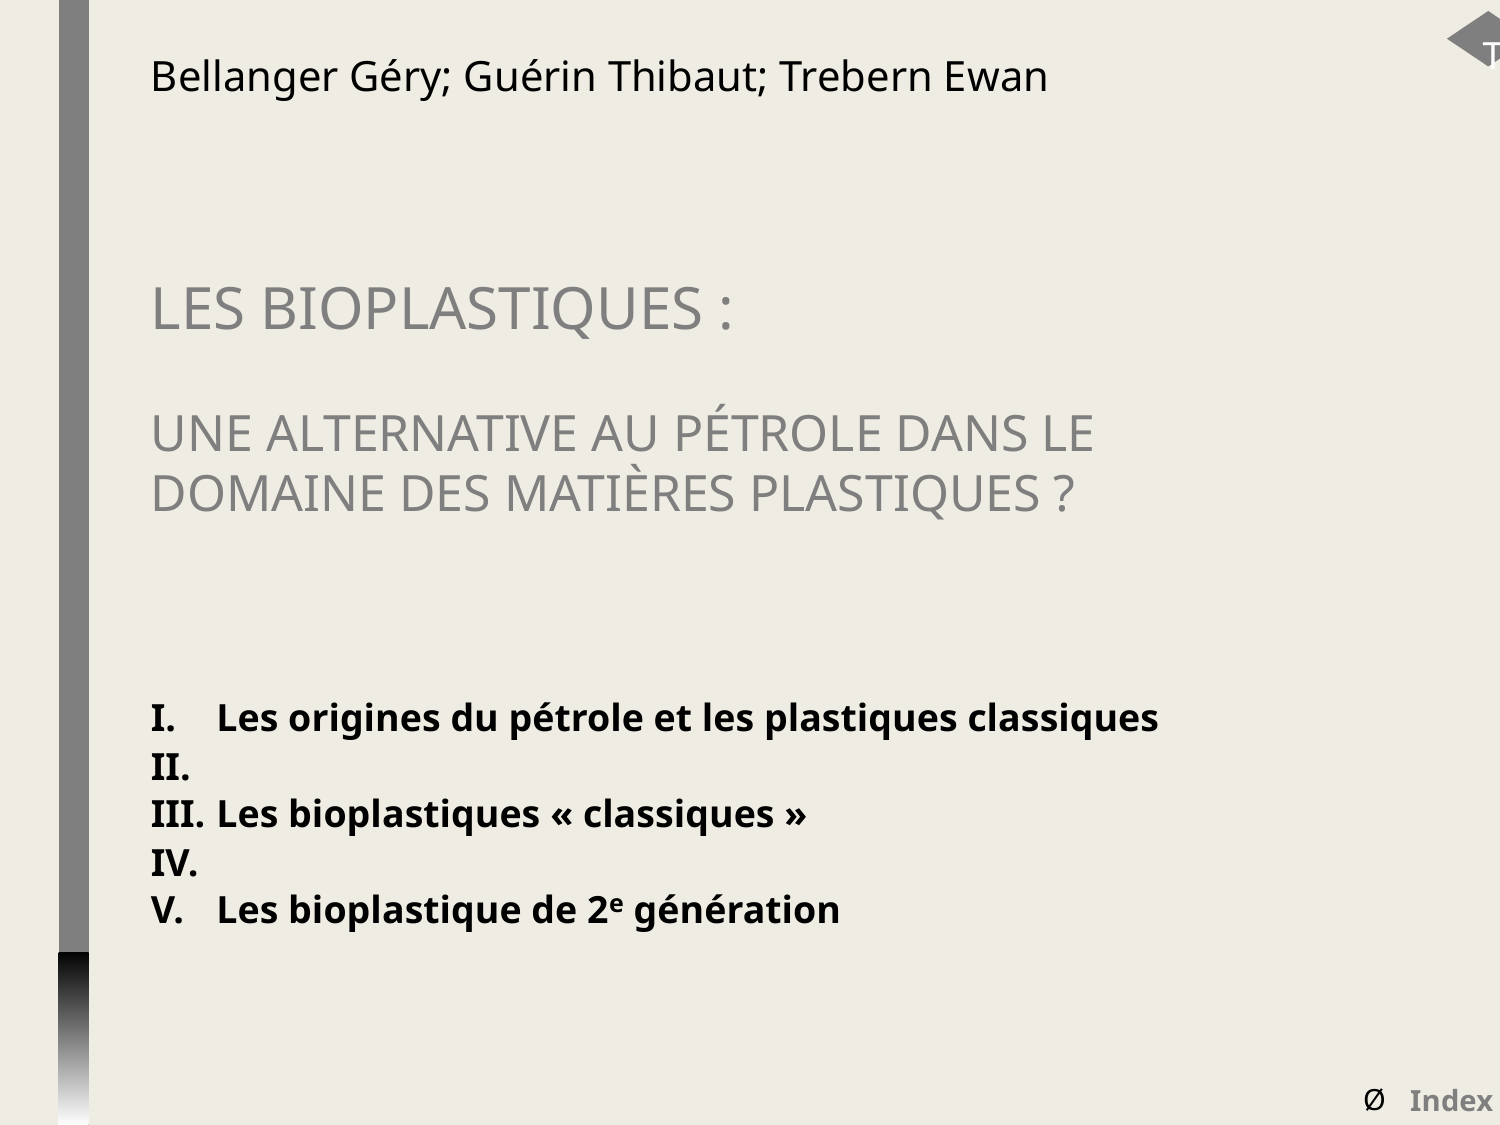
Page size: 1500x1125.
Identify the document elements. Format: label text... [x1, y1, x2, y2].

text_box LES BIOPLASTIQUES : UNE ALTERNATIVE AU PÉTROLE DANS LE DOMAINE DES MATIÈRES PLASTIQUES ? [135, 263, 1341, 532]
text_box Bellanger Géry; Guérin Thibaut; Trebern Ewan [135, 42, 973, 109]
text_box Les origines du pétrole et les plastiques classiques Les bioplastiques « classiques » Les bioplastique de 2e génération [135, 686, 1043, 930]
text_box [59, 0, 89, 1125]
text_box Index [1348, 1074, 1493, 1125]
text_box T [1494, 45, 1500, 63]
text_box T [1446, 10, 1500, 67]
